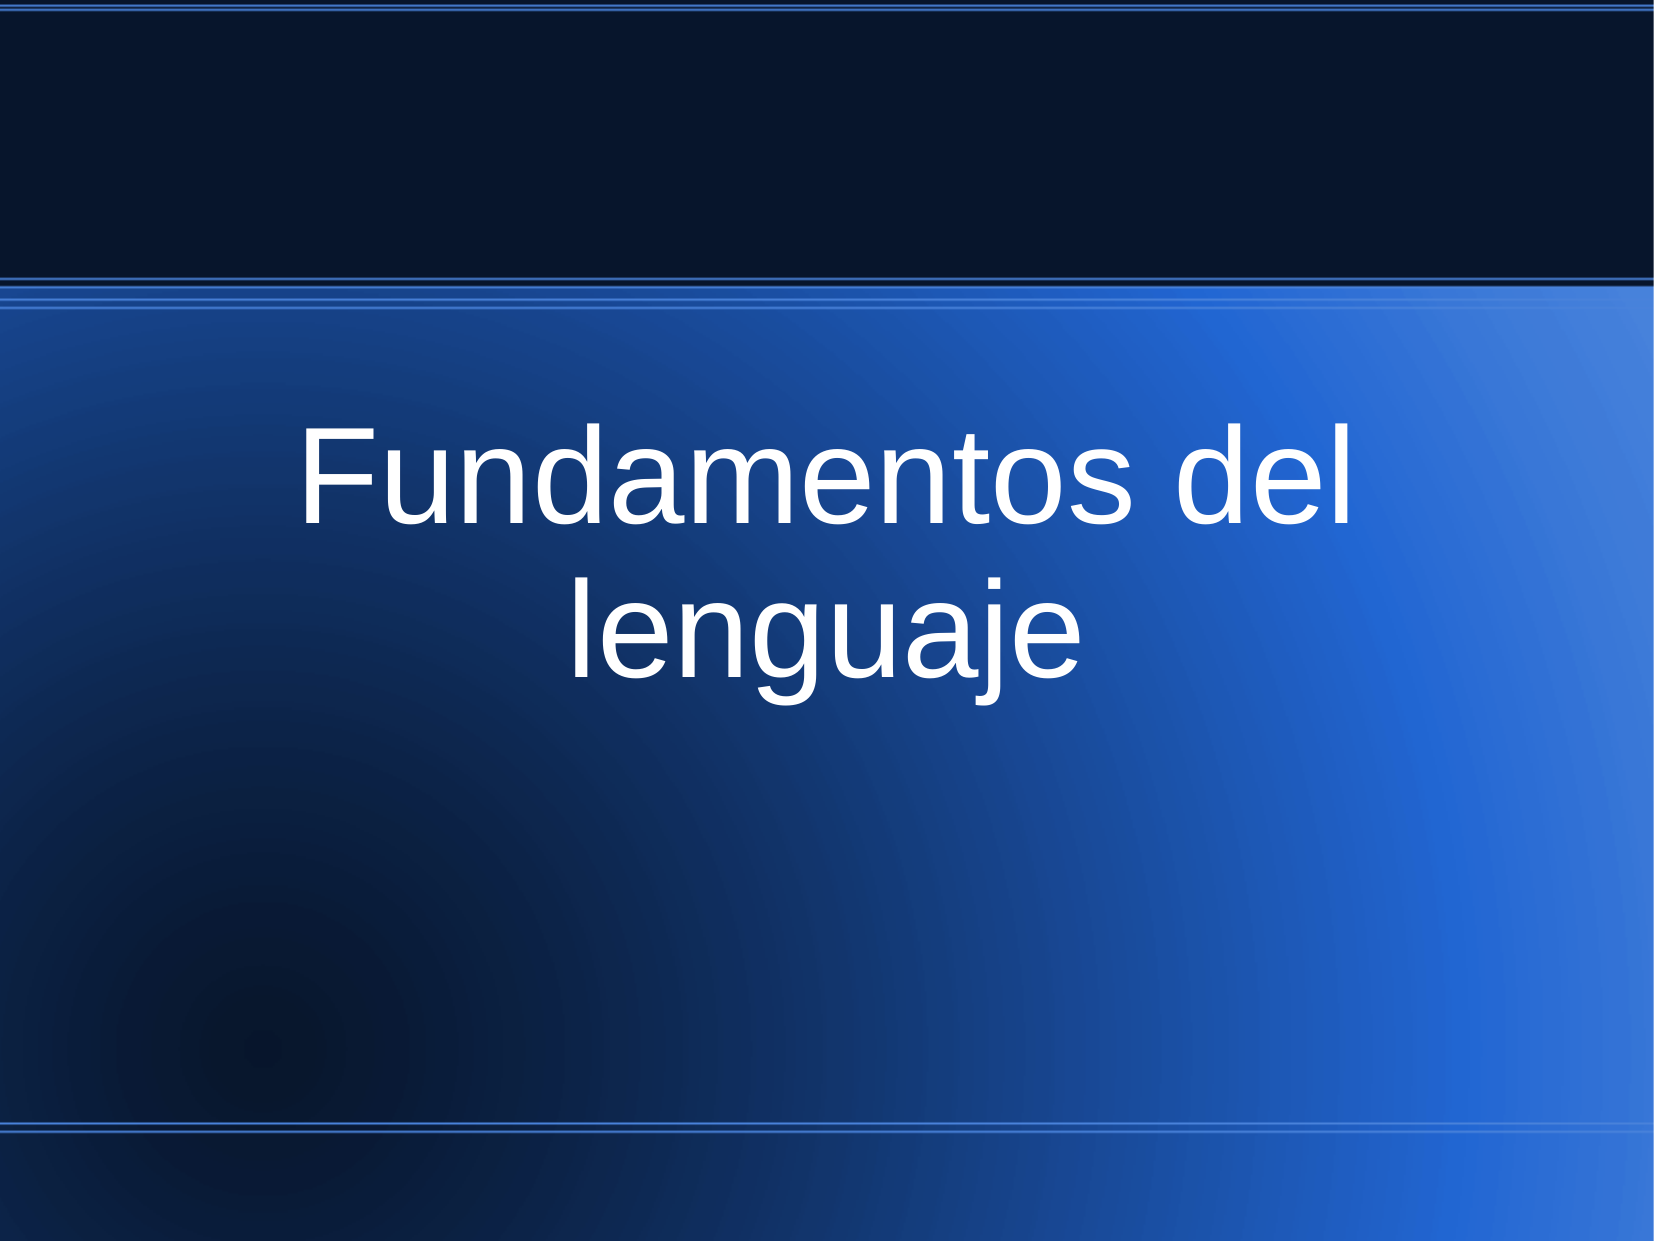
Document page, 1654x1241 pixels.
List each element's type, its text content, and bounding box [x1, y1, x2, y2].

subtitle Fundamentos del lenguaje [82, 56, 1571, 1050]
picture [0, 0, 1654, 1241]
